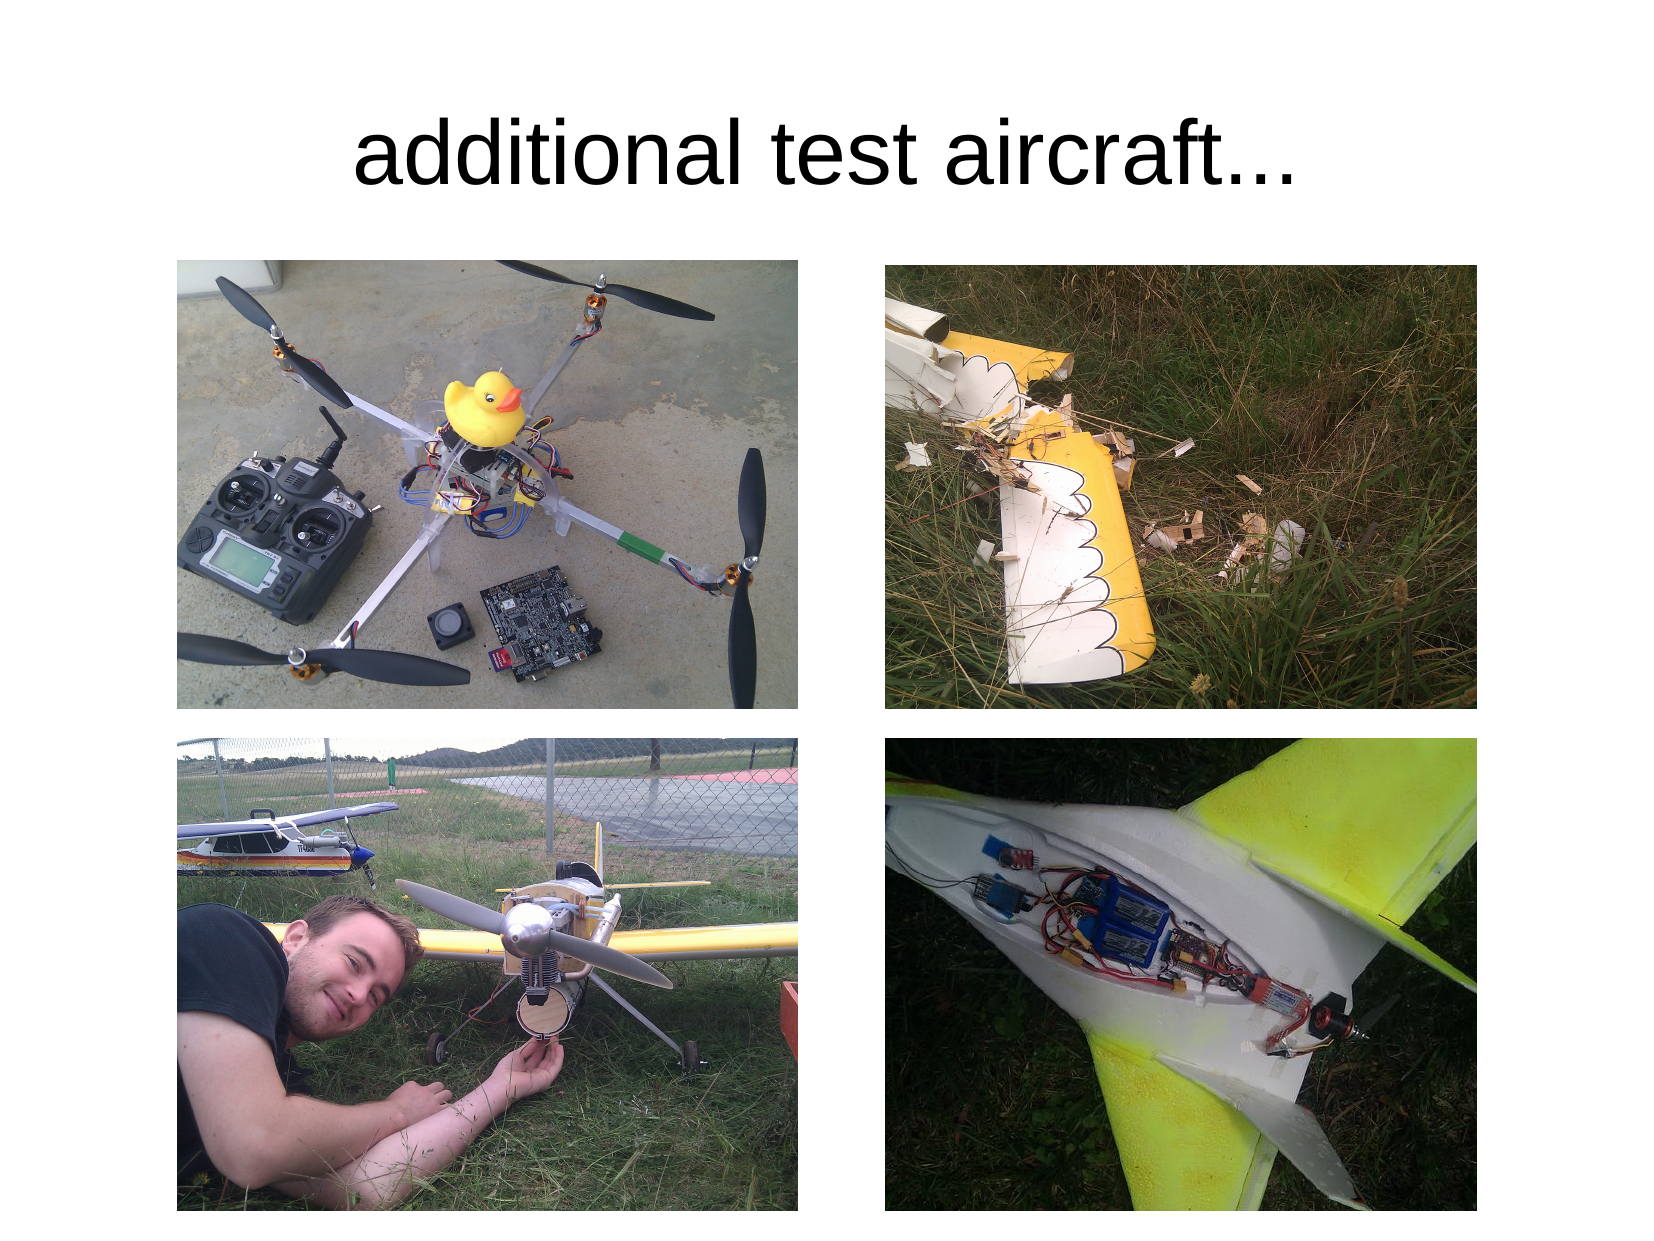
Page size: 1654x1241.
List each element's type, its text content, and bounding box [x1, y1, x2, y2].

picture [177, 260, 798, 709]
picture [177, 738, 798, 1211]
picture [885, 738, 1477, 1211]
picture [885, 265, 1477, 709]
title additional test aircraft... [82, 49, 1571, 257]
